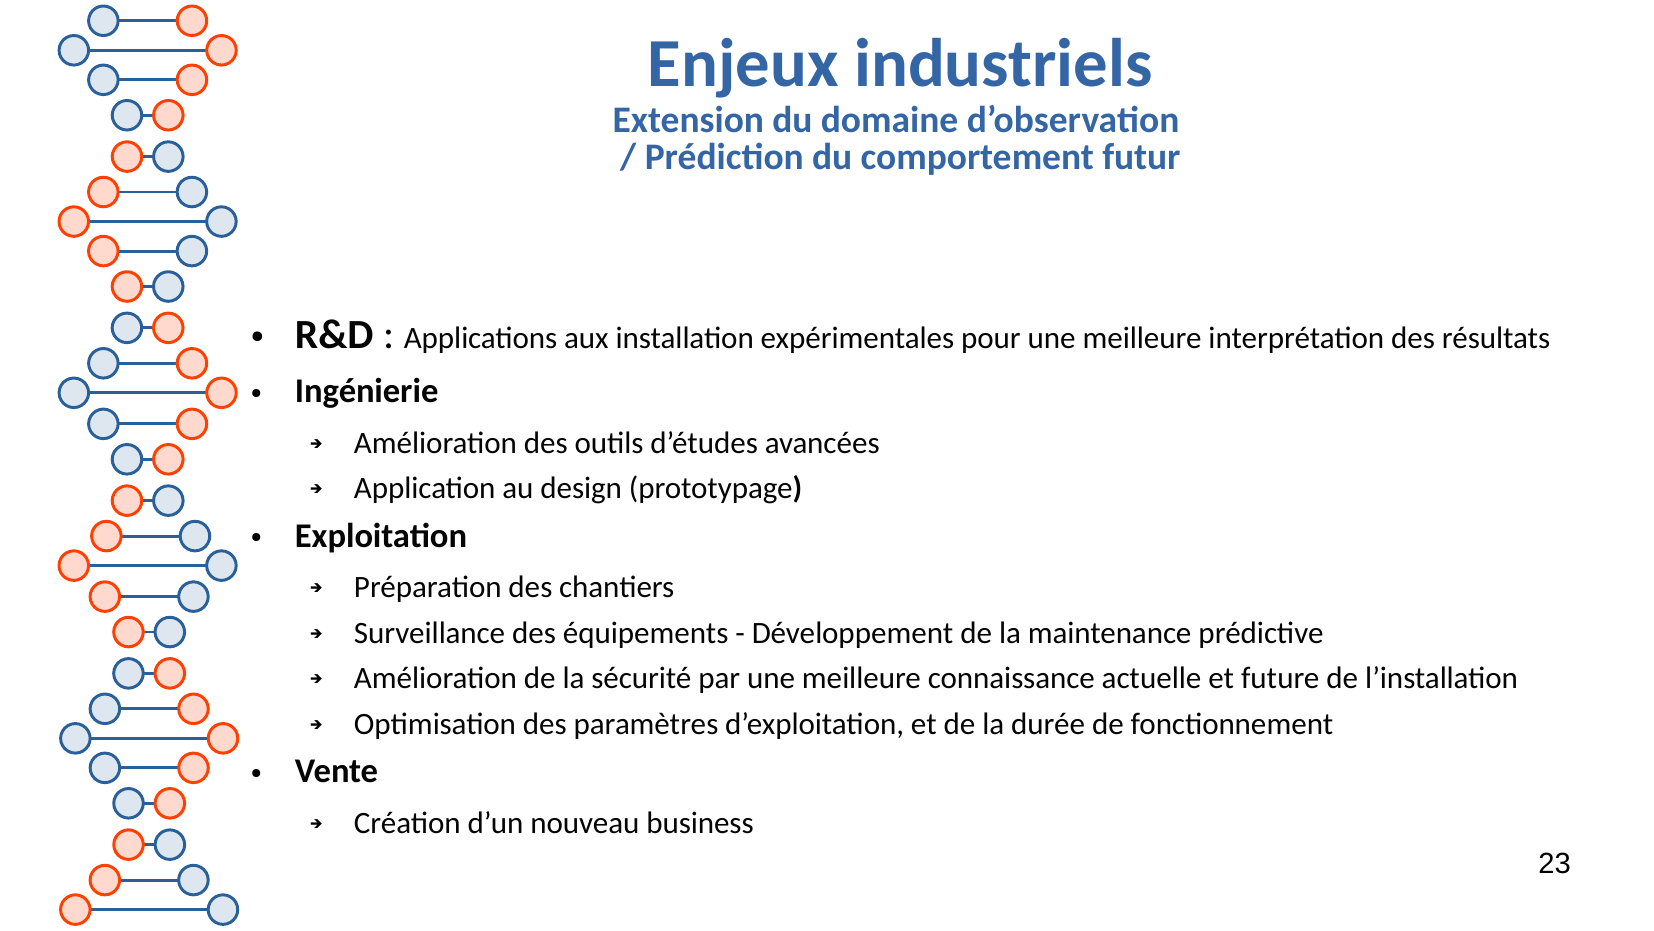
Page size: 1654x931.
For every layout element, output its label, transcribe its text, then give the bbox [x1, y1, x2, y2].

title Enjeux industriels Extension du domaine d’observation / Prédiction du comportement futur [236, 35, 1565, 316]
list R&D : Applications aux installation expérimentales pour une meilleure interprétation des résultats Ingénierie Amélioration des outils d’études avancées Application au design (prototypage) Exploitation Préparation des chantiers Surveillance des équipements - Développement de la maintenance prédictive Amélioration de la sécurité par une meilleure connaissance actuelle et future de l’installation Optimisation des paramètres d’exploitation, et de la durée de fonctionnement Vente Création d’un nouveau business [236, 316, 1565, 857]
